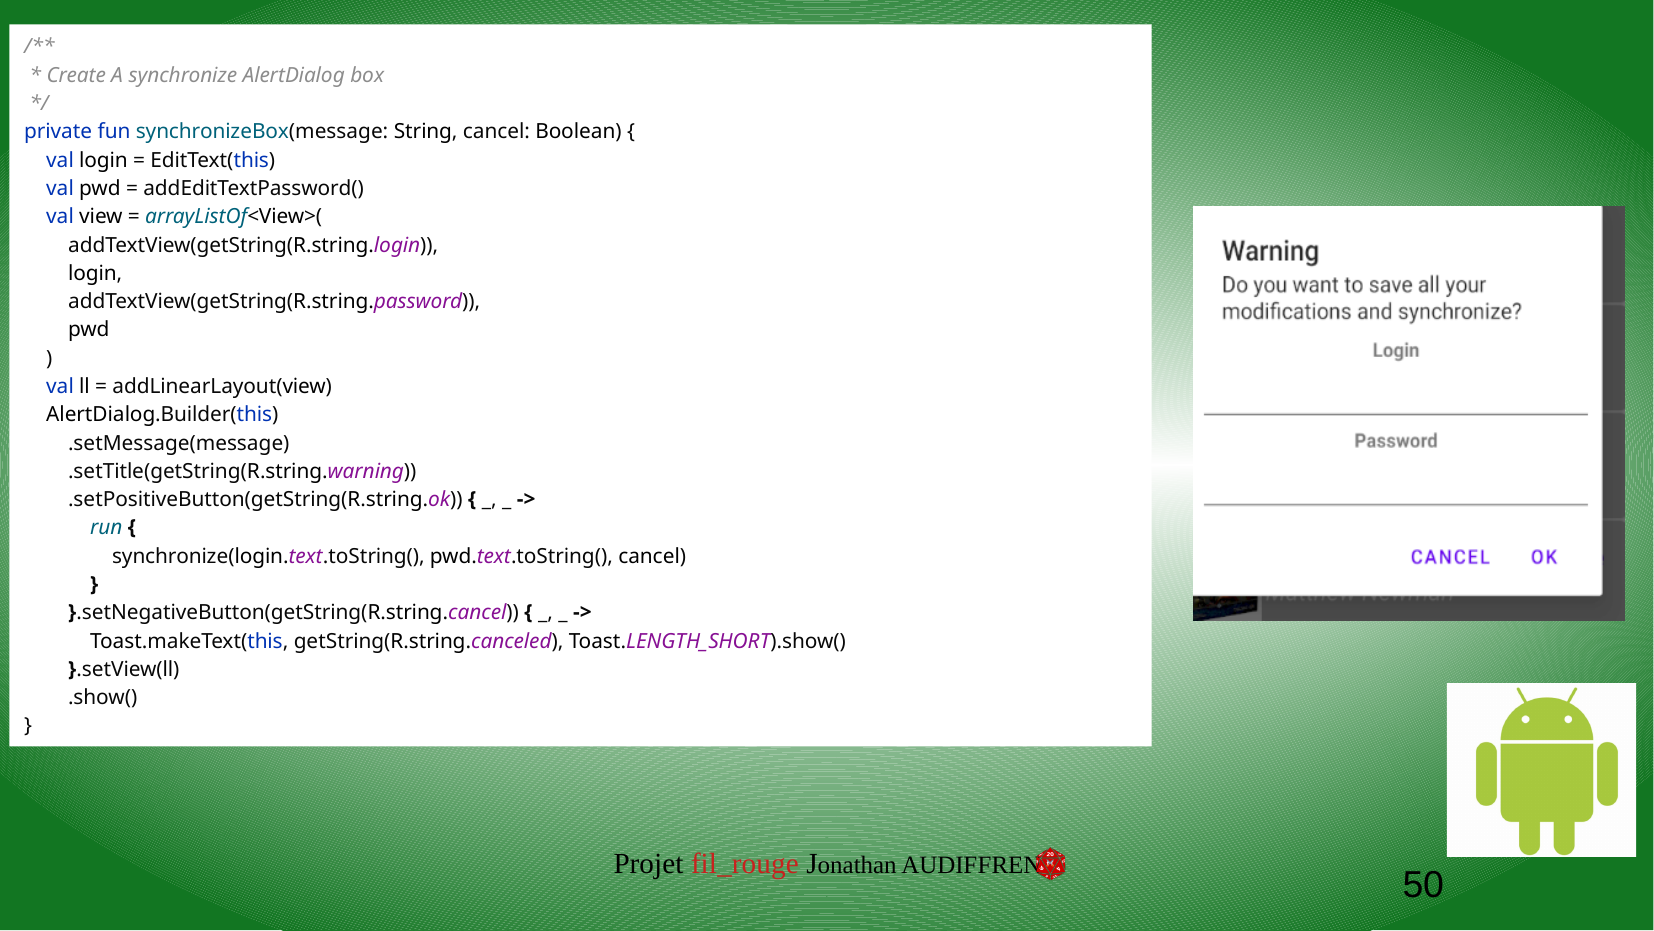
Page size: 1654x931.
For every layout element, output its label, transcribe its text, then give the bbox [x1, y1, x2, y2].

picture [1446, 683, 1637, 857]
text_box /** * Create A synchronize AlertDialog box */ private fun synchronizeBox(message: String, cancel: Boolean) { val login = EditText(this) val pwd = addEditTextPassword() val view = arrayListOf<View>( addTextView(getString(R.string.login)), login, addTextView(getString(R.string.password)), pwd ) val ll = addLinearLayout(view) AlertDialog.Builder(this) .setMessage(message) .setTitle(getString(R.string.warning)) .setPositiveButton(getString(R.string.ok)) { _, _ -> run { synchronize(login.text.toString(), pwd.text.toString(), cancel) } }.setNegativeButton(getString(R.string.cancel)) { _, _ -> Toast.makeText(this, getString(R.string.canceled), Toast.LENGTH_SHORT).show() }.setView(ll) .show() } [9, 24, 1152, 650]
picture [1193, 206, 1625, 621]
picture [1033, 847, 1067, 881]
